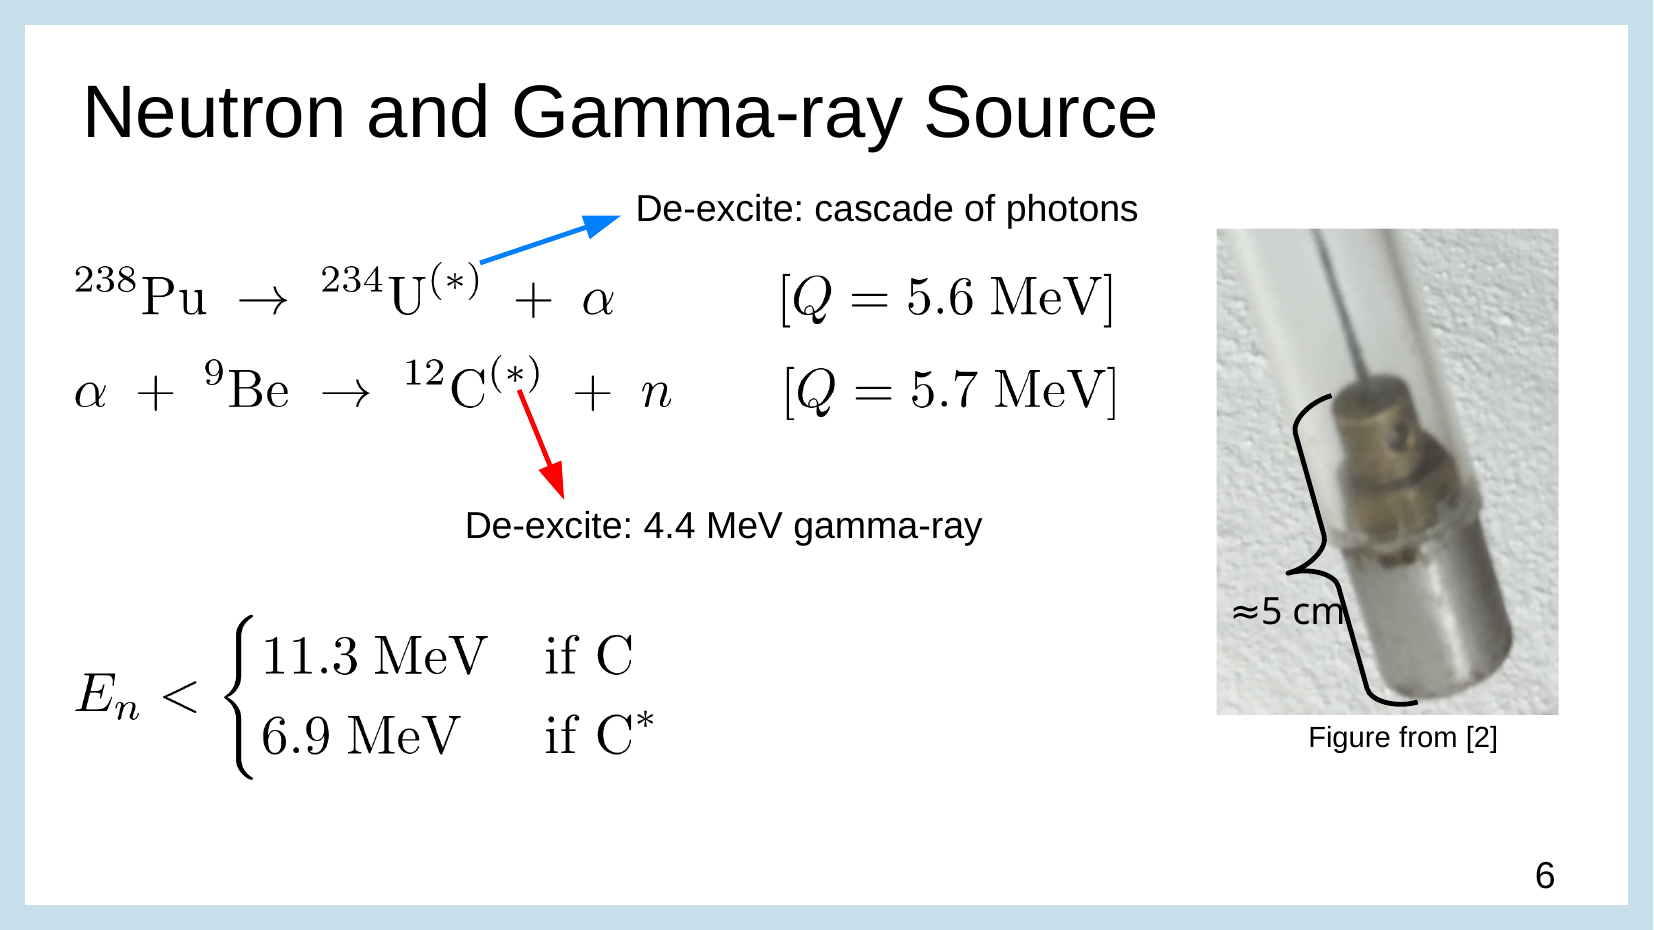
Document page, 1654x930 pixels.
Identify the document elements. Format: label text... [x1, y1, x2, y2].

picture [1216, 225, 1559, 715]
picture [75, 614, 653, 781]
text_box Figure from [2] [1293, 714, 1526, 762]
text_box De-excite: cascade of photons [620, 180, 1186, 279]
picture [75, 262, 1115, 420]
title Neutron and Gamma-ray Source [82, 35, 1234, 189]
text_box De-excite: 4.4 MeV gamma-ray [450, 497, 1021, 571]
text_box ≈5 cm [1215, 577, 1456, 631]
